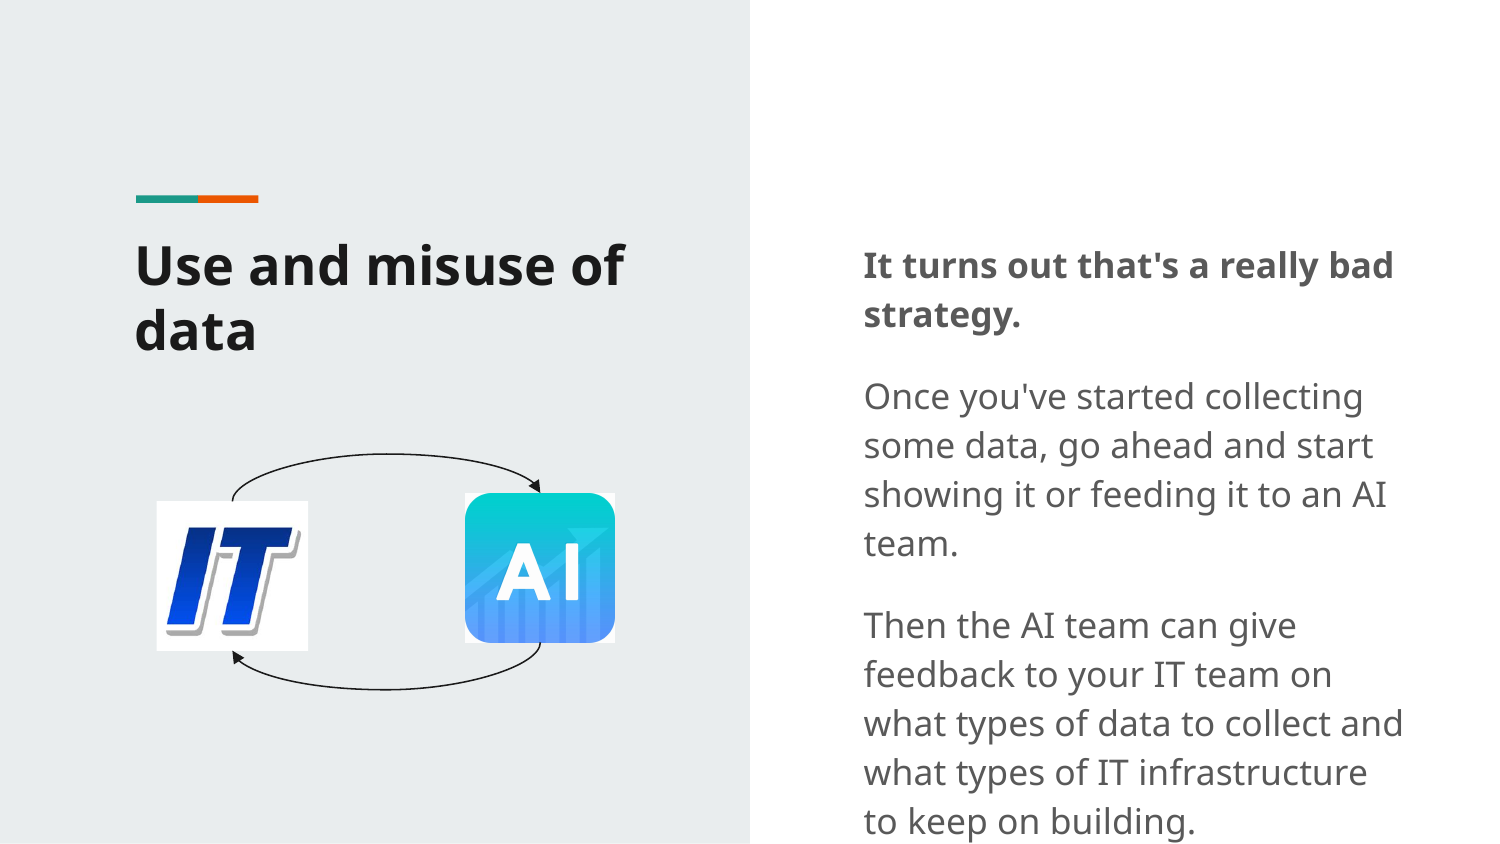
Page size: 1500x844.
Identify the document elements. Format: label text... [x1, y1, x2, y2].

picture [465, 493, 615, 643]
title Use and misuse of data [237, 455, 538, 494]
title Use and misuse of data [119, 216, 662, 494]
picture [156, 501, 309, 651]
list It turns out that's a really bad strategy. Once you've started collecting some data, go ahead and start showing it or feeding it to an AI team. Then the AI team can give feedback to your IT team on what types of data to collect and what types of IT infrastructure to keep on building. [848, 221, 1427, 719]
